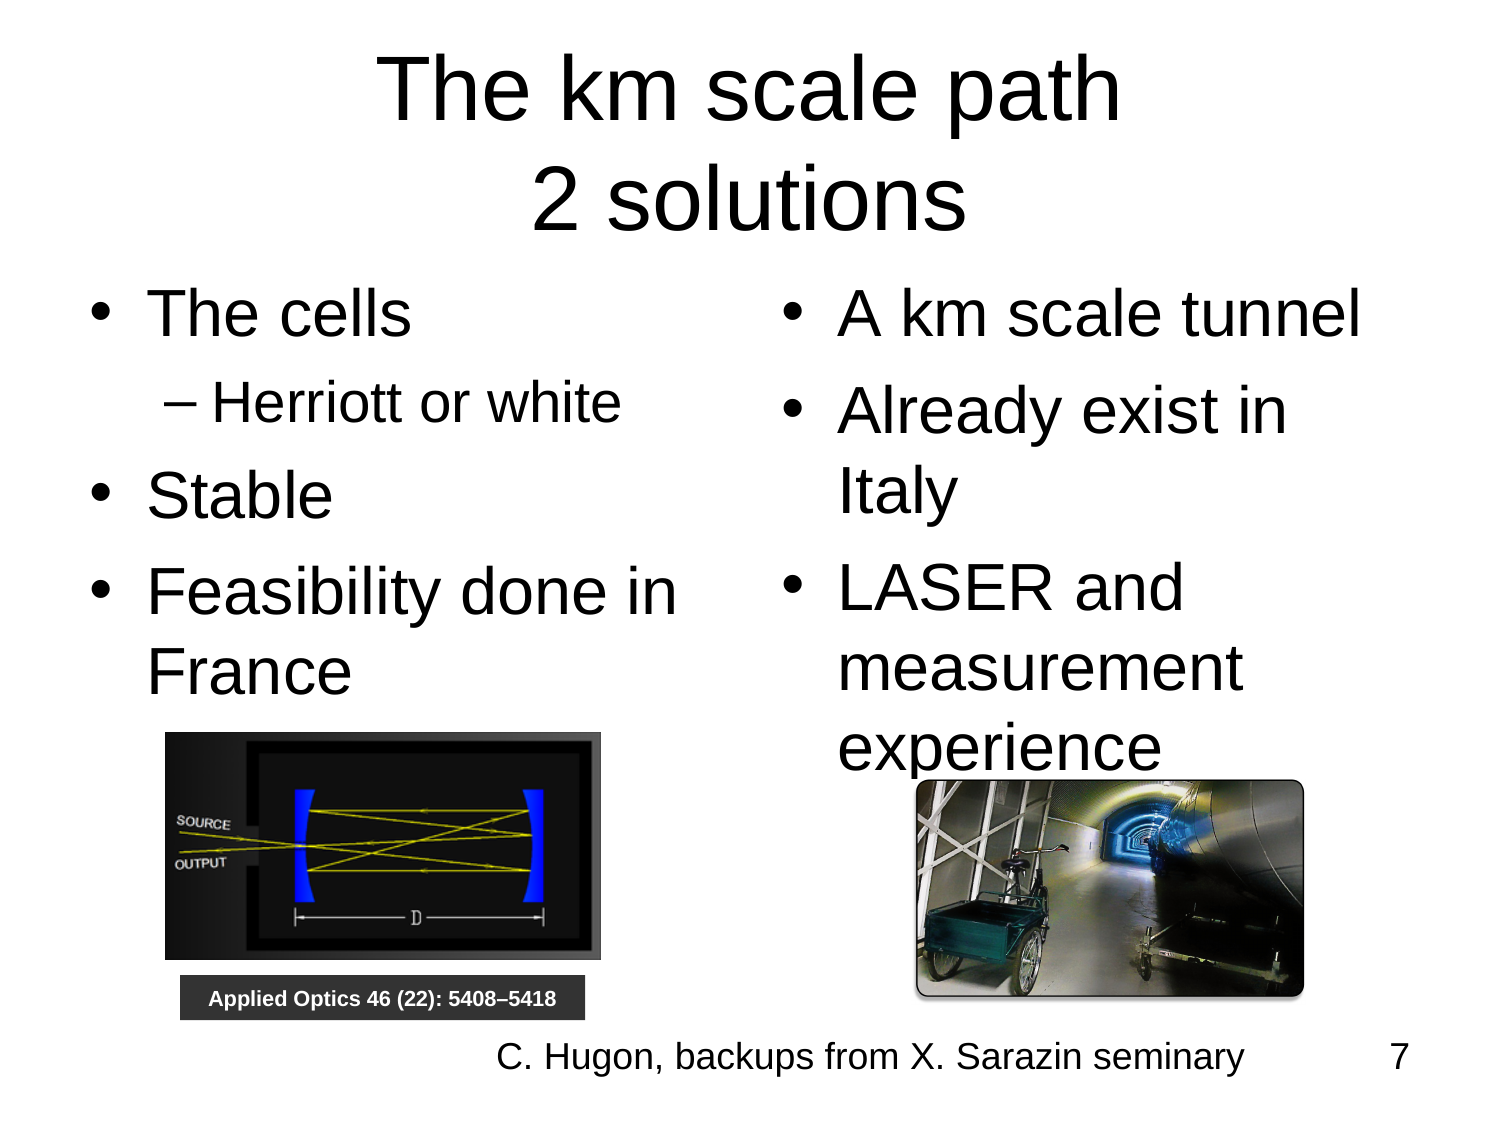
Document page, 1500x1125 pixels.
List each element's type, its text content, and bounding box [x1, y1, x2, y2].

list The cells Herriott or white Stable Feasibility done in France [75, 262, 734, 1005]
picture [911, 779, 1306, 1006]
title The km scale path 2 solutions [75, 21, 1426, 257]
picture [165, 732, 601, 961]
text_box Applied Optics 46 (22): 5408–5418 [180, 975, 586, 1021]
list A km scale tunnel Already exist in Italy LASER and measurement experience [766, 262, 1426, 1005]
